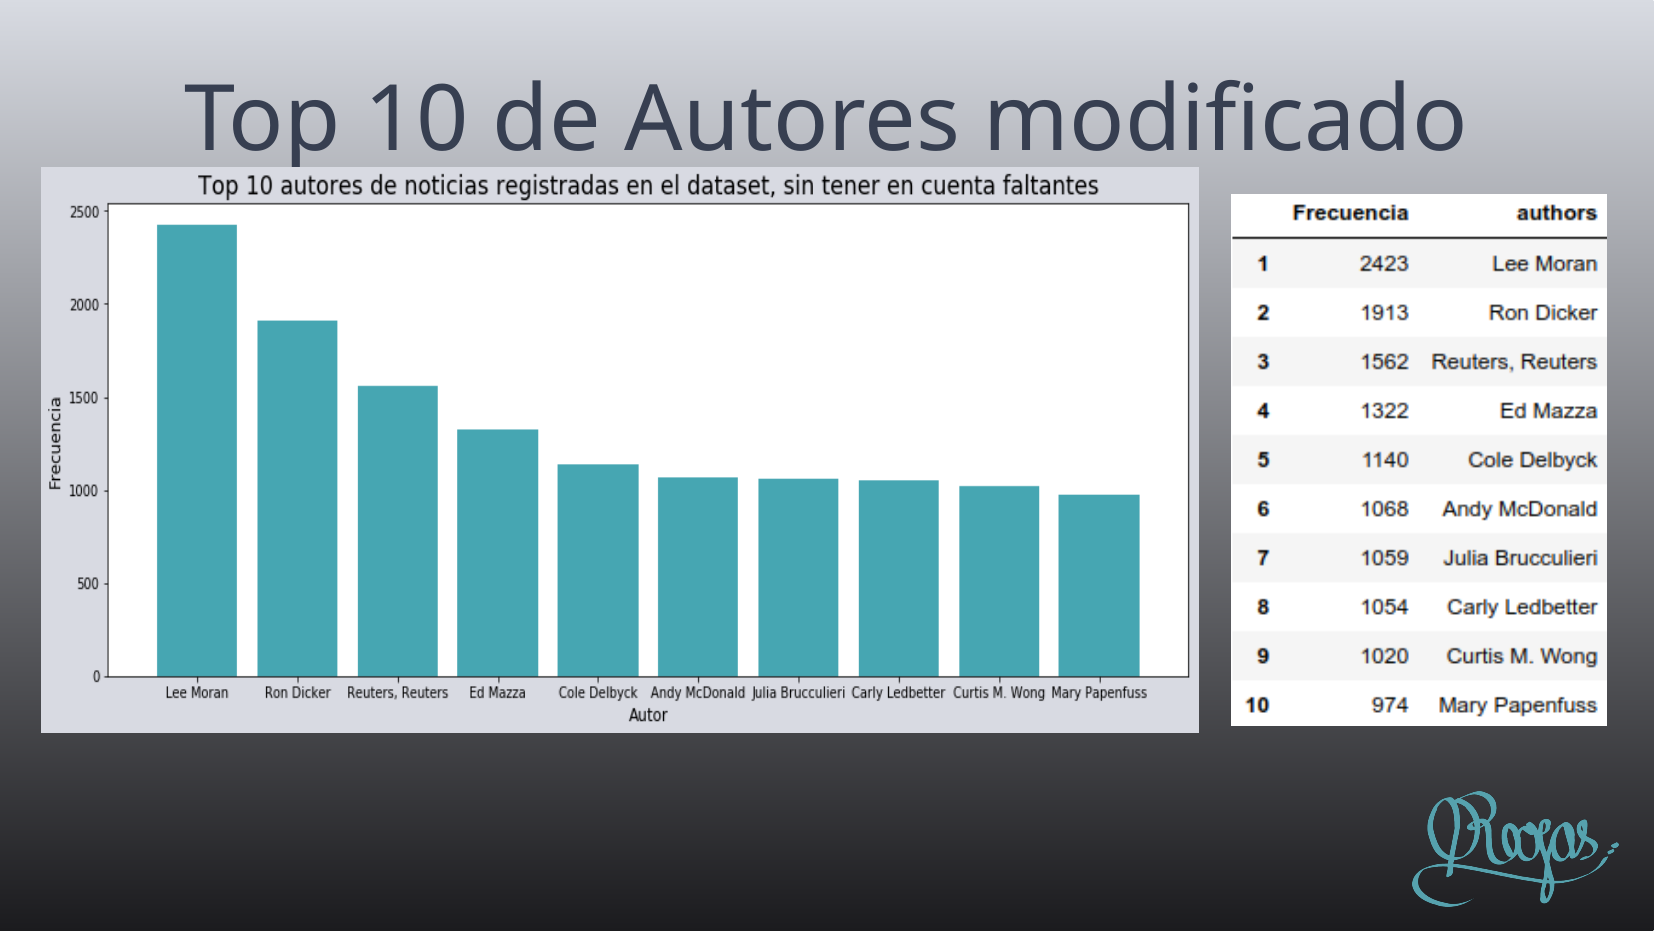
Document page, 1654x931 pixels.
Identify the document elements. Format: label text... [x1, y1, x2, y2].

picture [41, 167, 1199, 733]
title Top 10 de Autores modificado [82, 37, 1571, 193]
picture [1231, 194, 1607, 726]
picture [1412, 791, 1619, 907]
